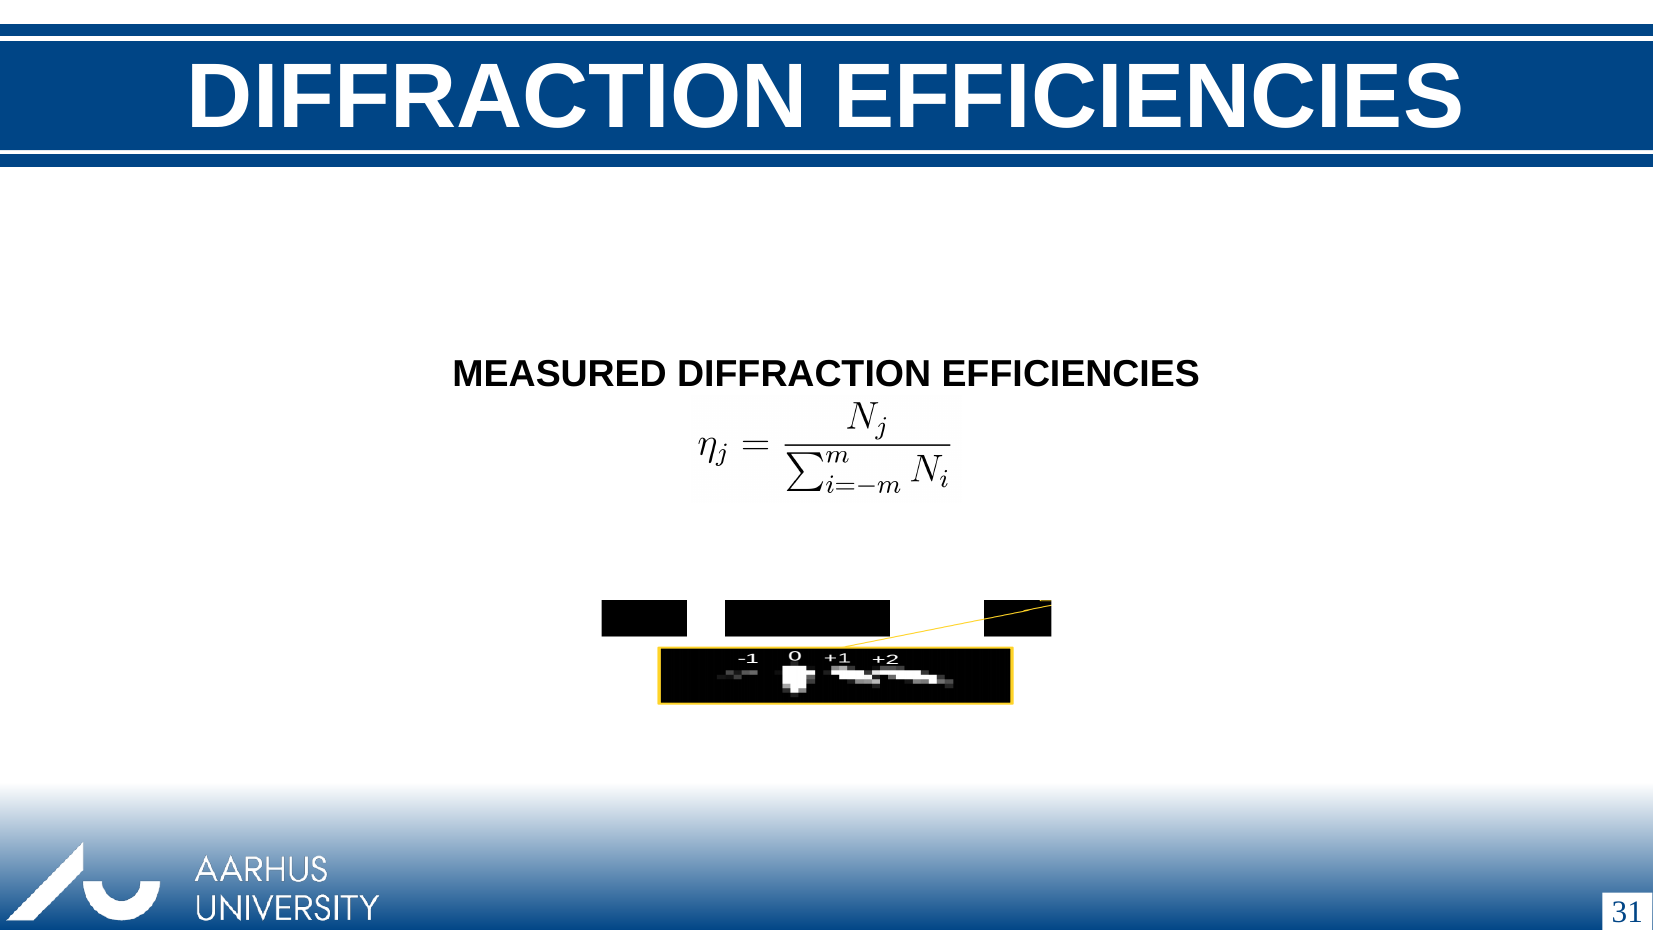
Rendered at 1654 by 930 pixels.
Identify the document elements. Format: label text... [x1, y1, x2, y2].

picture [691, 402, 962, 503]
text_box MEASURED DIFFRACTION EFFICIENCIES [437, 344, 1216, 402]
picture [5, 841, 414, 928]
picture [601, 600, 1052, 720]
title DIFFRACTION EFFICIENCIES [0, 41, 1653, 151]
